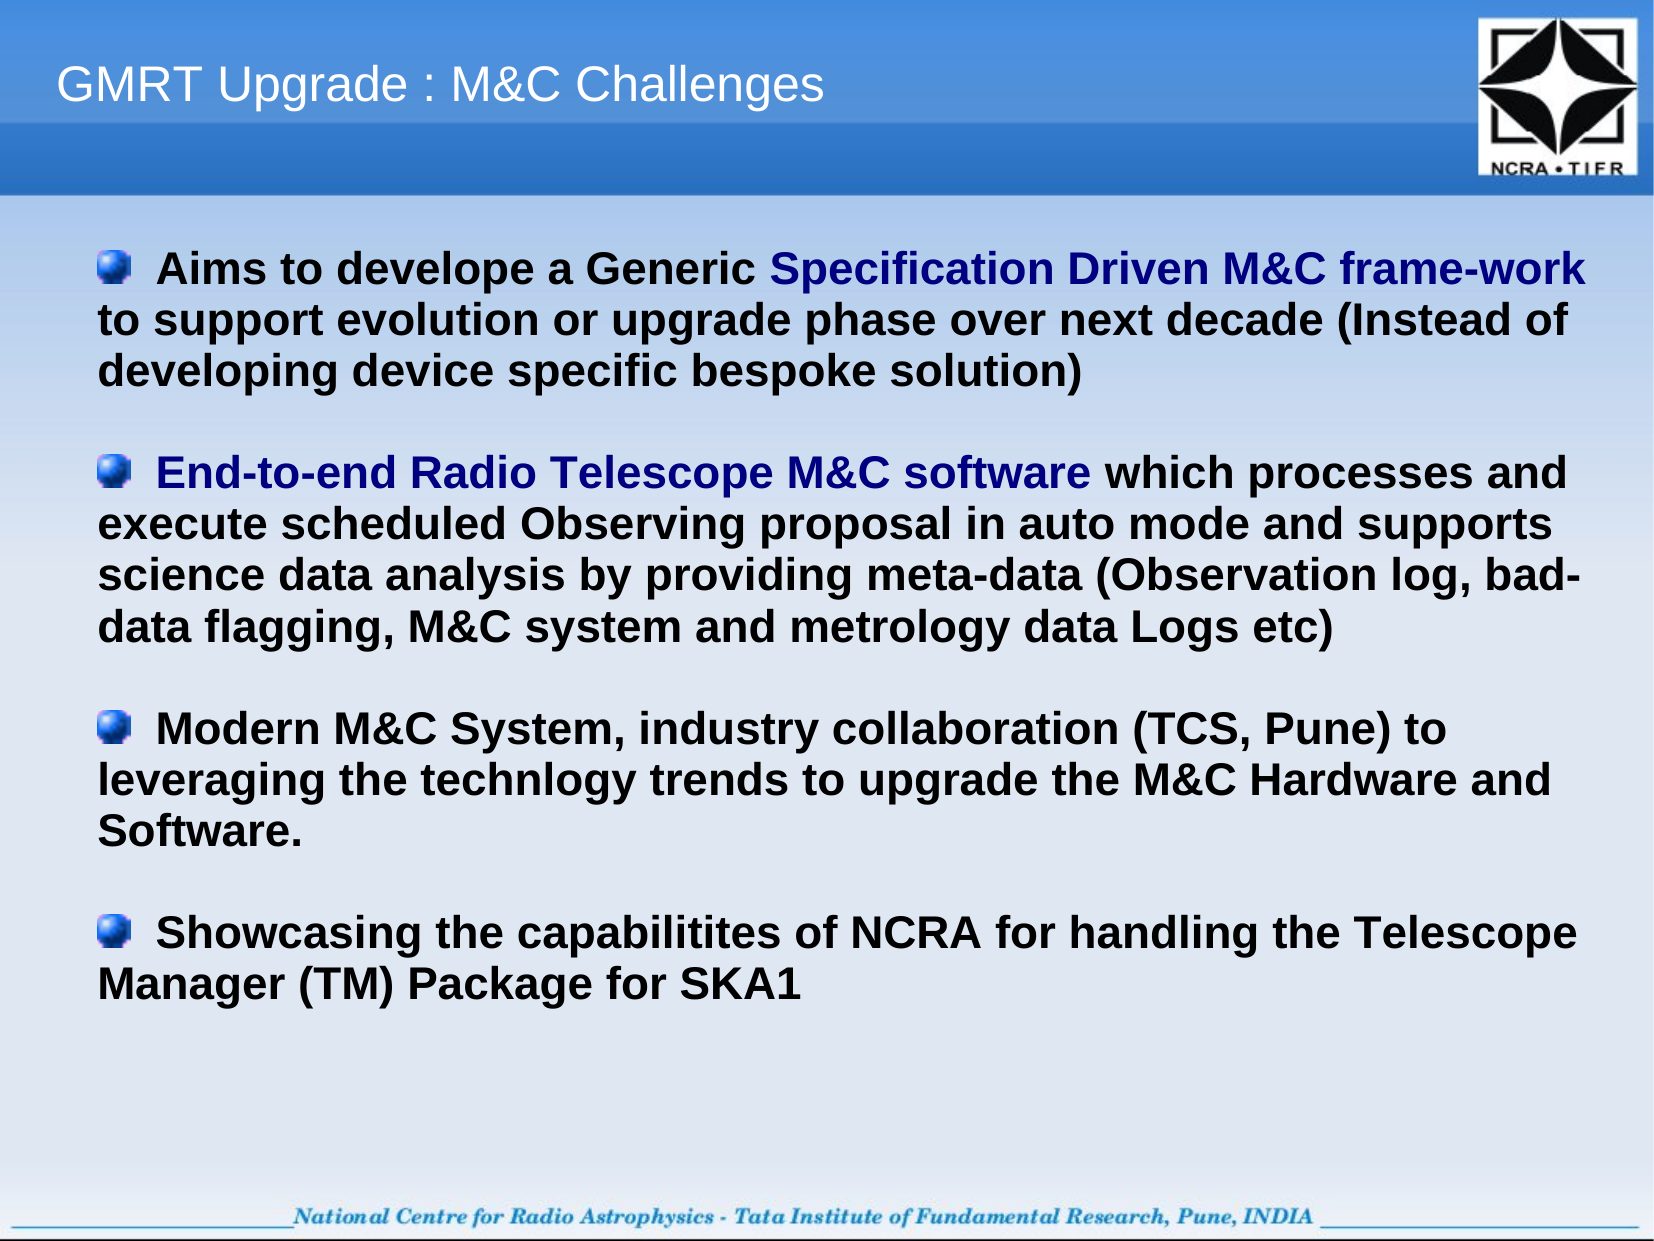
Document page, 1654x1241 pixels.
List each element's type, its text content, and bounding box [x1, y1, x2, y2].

picture [0, 0, 1654, 1241]
text_box GMRT Upgrade : M&C Challenges [27, 43, 1378, 133]
text_box Aims to develope a Generic Specification Driven M&C frame-work to support evolution or upgrade phase over next decade (Instead of developing device specific bespoke solution) End-to-end Radio Telescope M&C software which processes and execute scheduled Observing proposal in auto mode and supports science data analysis by providing meta-data (Observation log, bad-data flagging, M&C system and metrology data Logs etc) Modern M&C System, industry collaboration (TCS, Pune) to leveraging the technlogy trends to upgrade the M&C Hardware and Software. Showcasing the capabilitites of NCRA for handling the Telescope Manager (TM) Package for SKA1 [82, 236, 1607, 1193]
